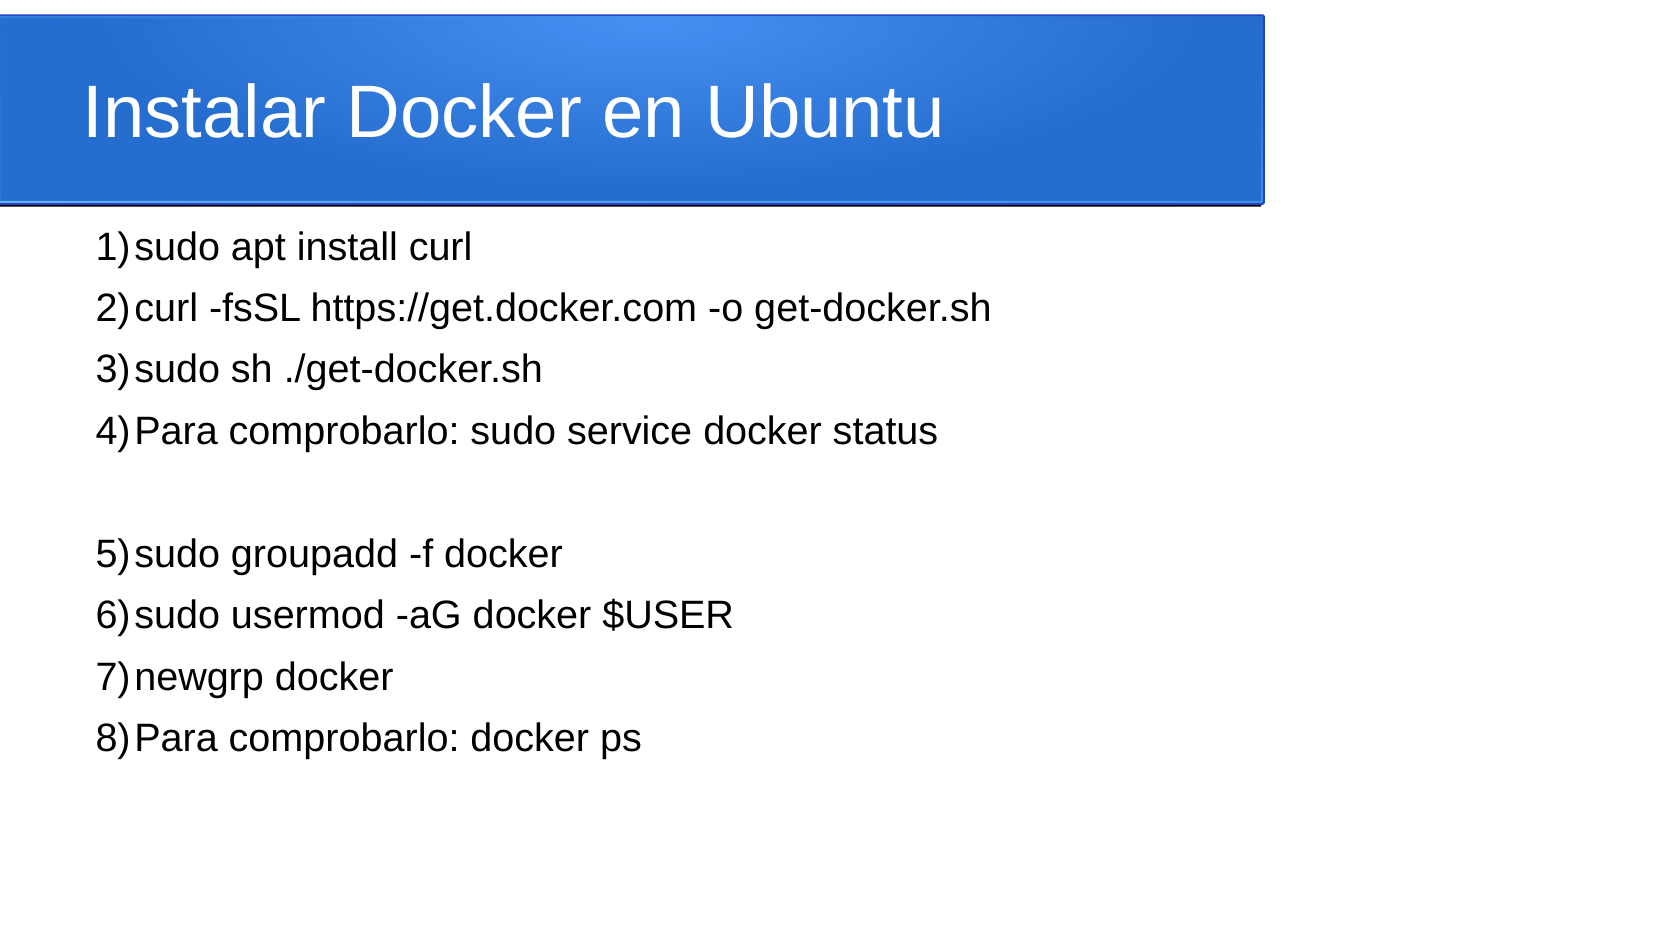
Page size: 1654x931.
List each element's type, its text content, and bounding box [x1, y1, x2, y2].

list sudo apt install curl curl -fsSL https://get.docker.com -o get-docker.sh sudo sh ./get-docker.sh Para comprobarlo: sudo service docker status sudo groupadd -f docker sudo usermod -aG docker $USER newgrp docker Para comprobarlo: docker ps [82, 224, 1571, 764]
title Instalar Docker en Ubuntu [82, 35, 1235, 189]
